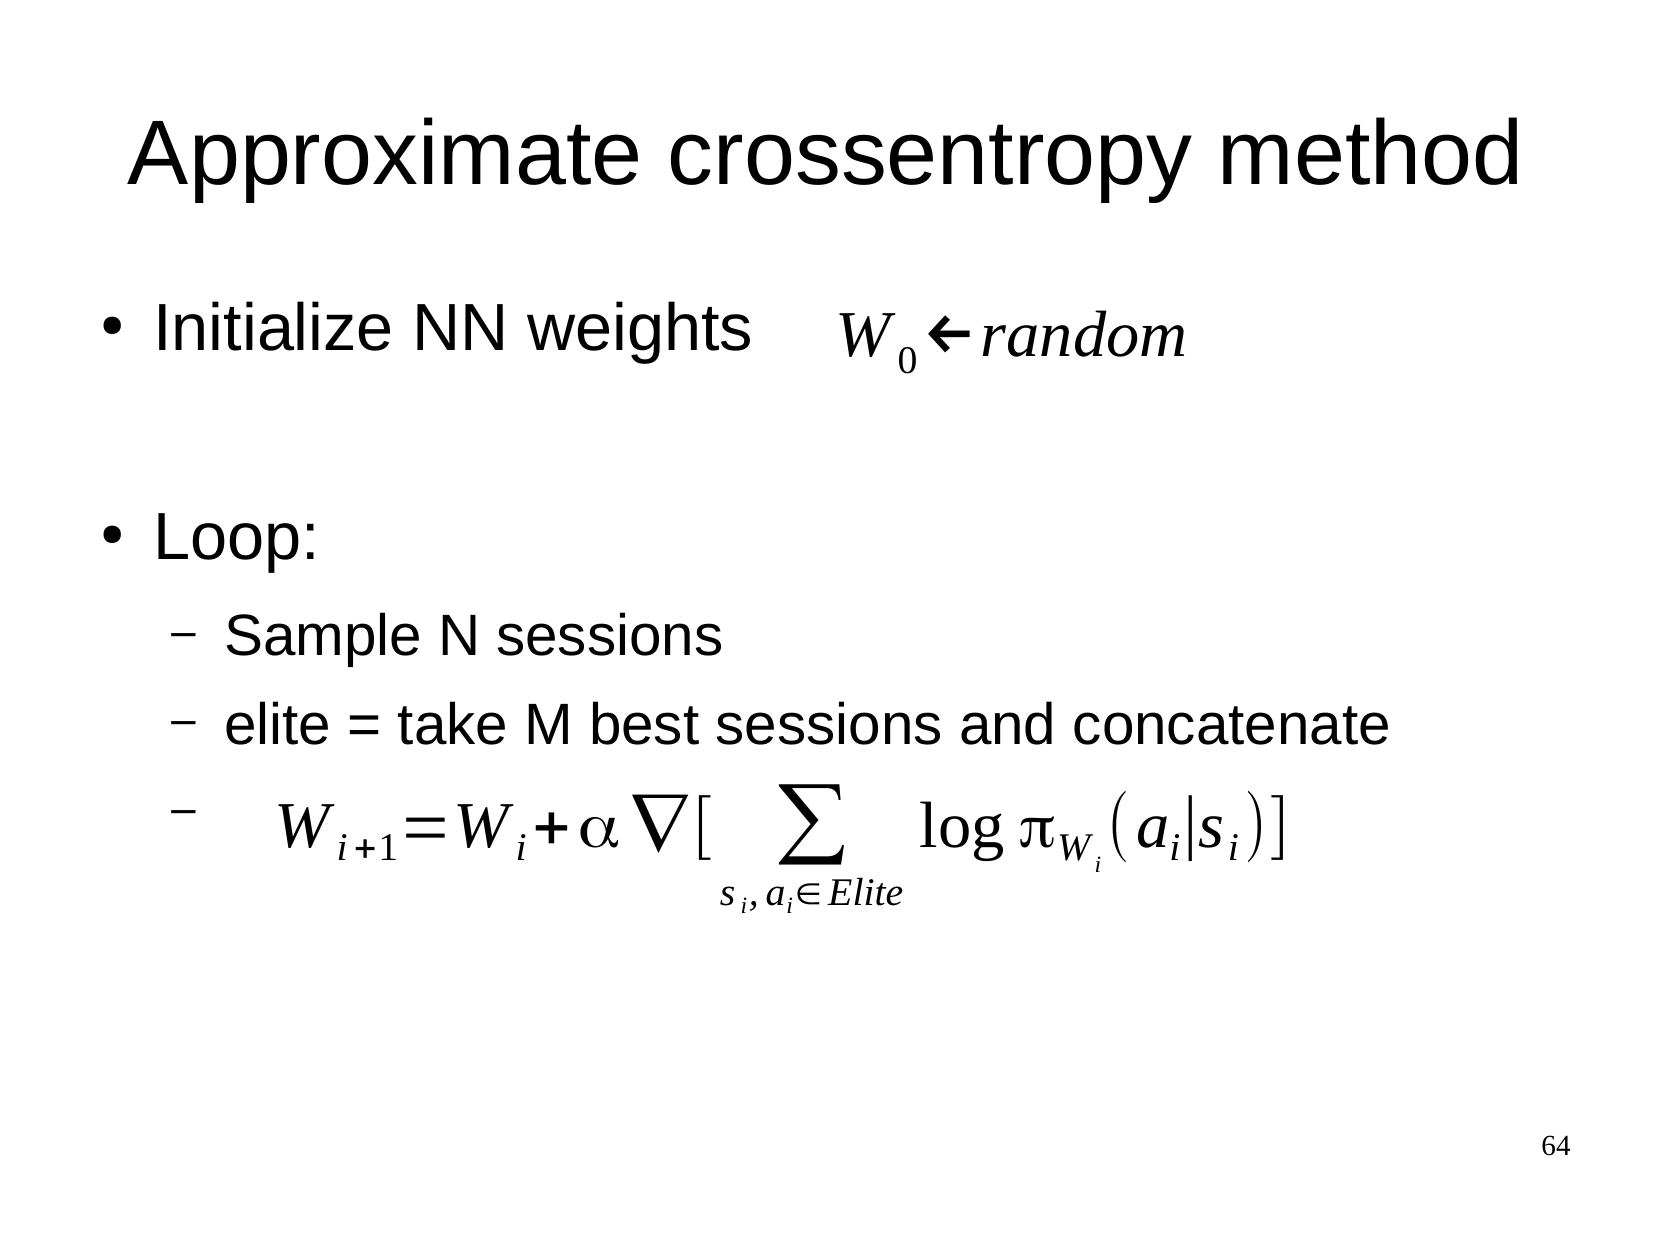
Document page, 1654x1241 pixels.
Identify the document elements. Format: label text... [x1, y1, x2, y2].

title Approximate crossentropy method [82, 49, 1571, 257]
chart [818, 299, 1206, 383]
chart [257, 778, 1303, 919]
list Initialize NN weights Loop: Sample N sessions elite = take M best sessions and concatenate [82, 290, 1571, 1010]
